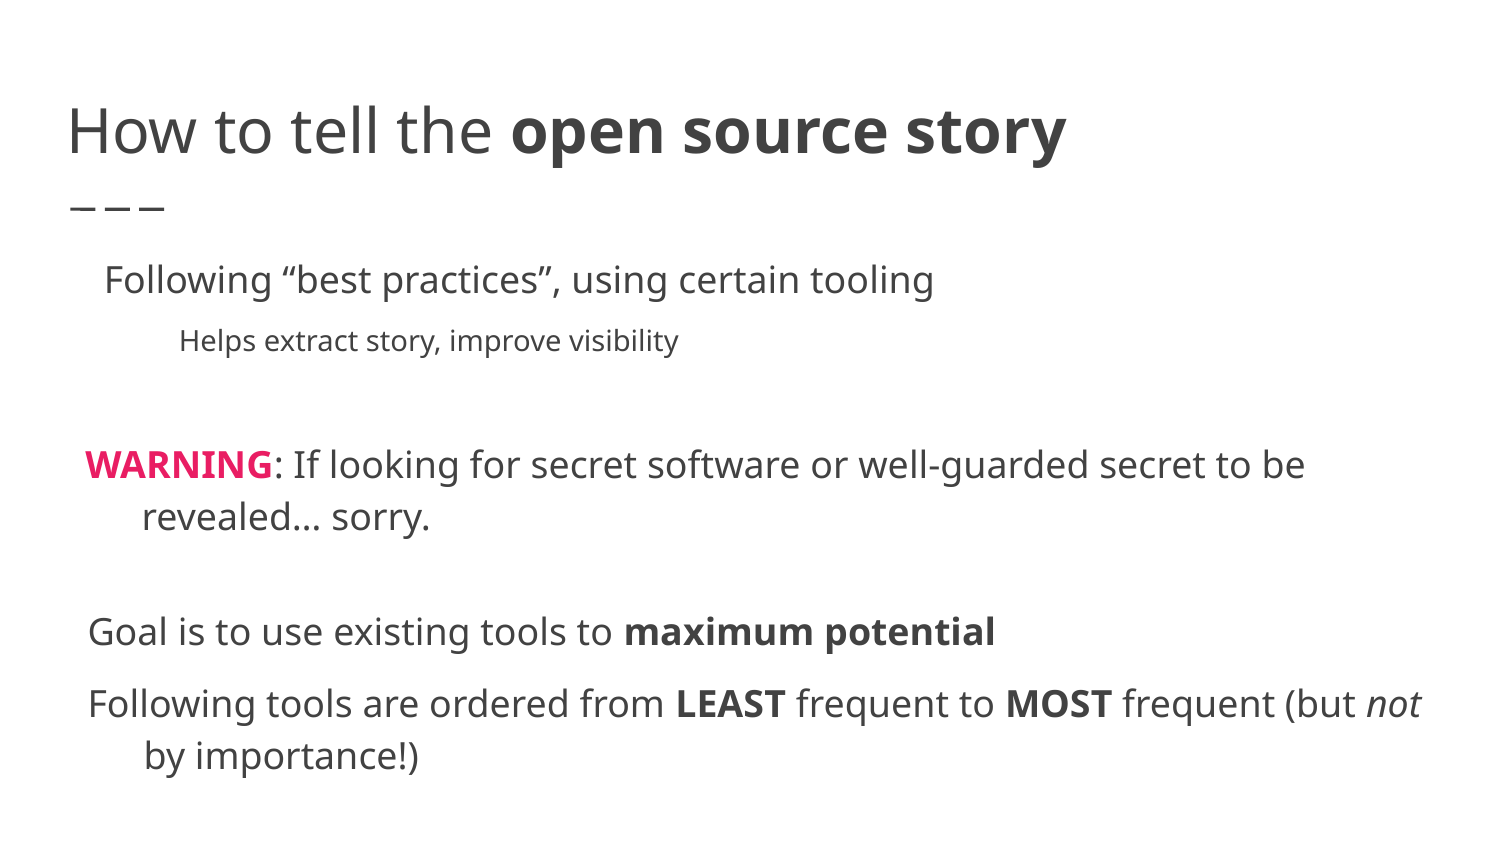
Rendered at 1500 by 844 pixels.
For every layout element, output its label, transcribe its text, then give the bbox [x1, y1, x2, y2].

text_box WARNING: If looking for secret software or well-guarded secret to be revealed… sorry. [51, 418, 1450, 561]
list Following “best practices”, using certain tooling Helps extract story, improve visibility [51, 240, 1449, 383]
title How to tell the open source story [51, 61, 1449, 182]
text_box Goal is to use existing tools to maximum potential Following tools are ordered from LEAST frequent to MOST frequent (but not by importance!) [53, 586, 1452, 806]
